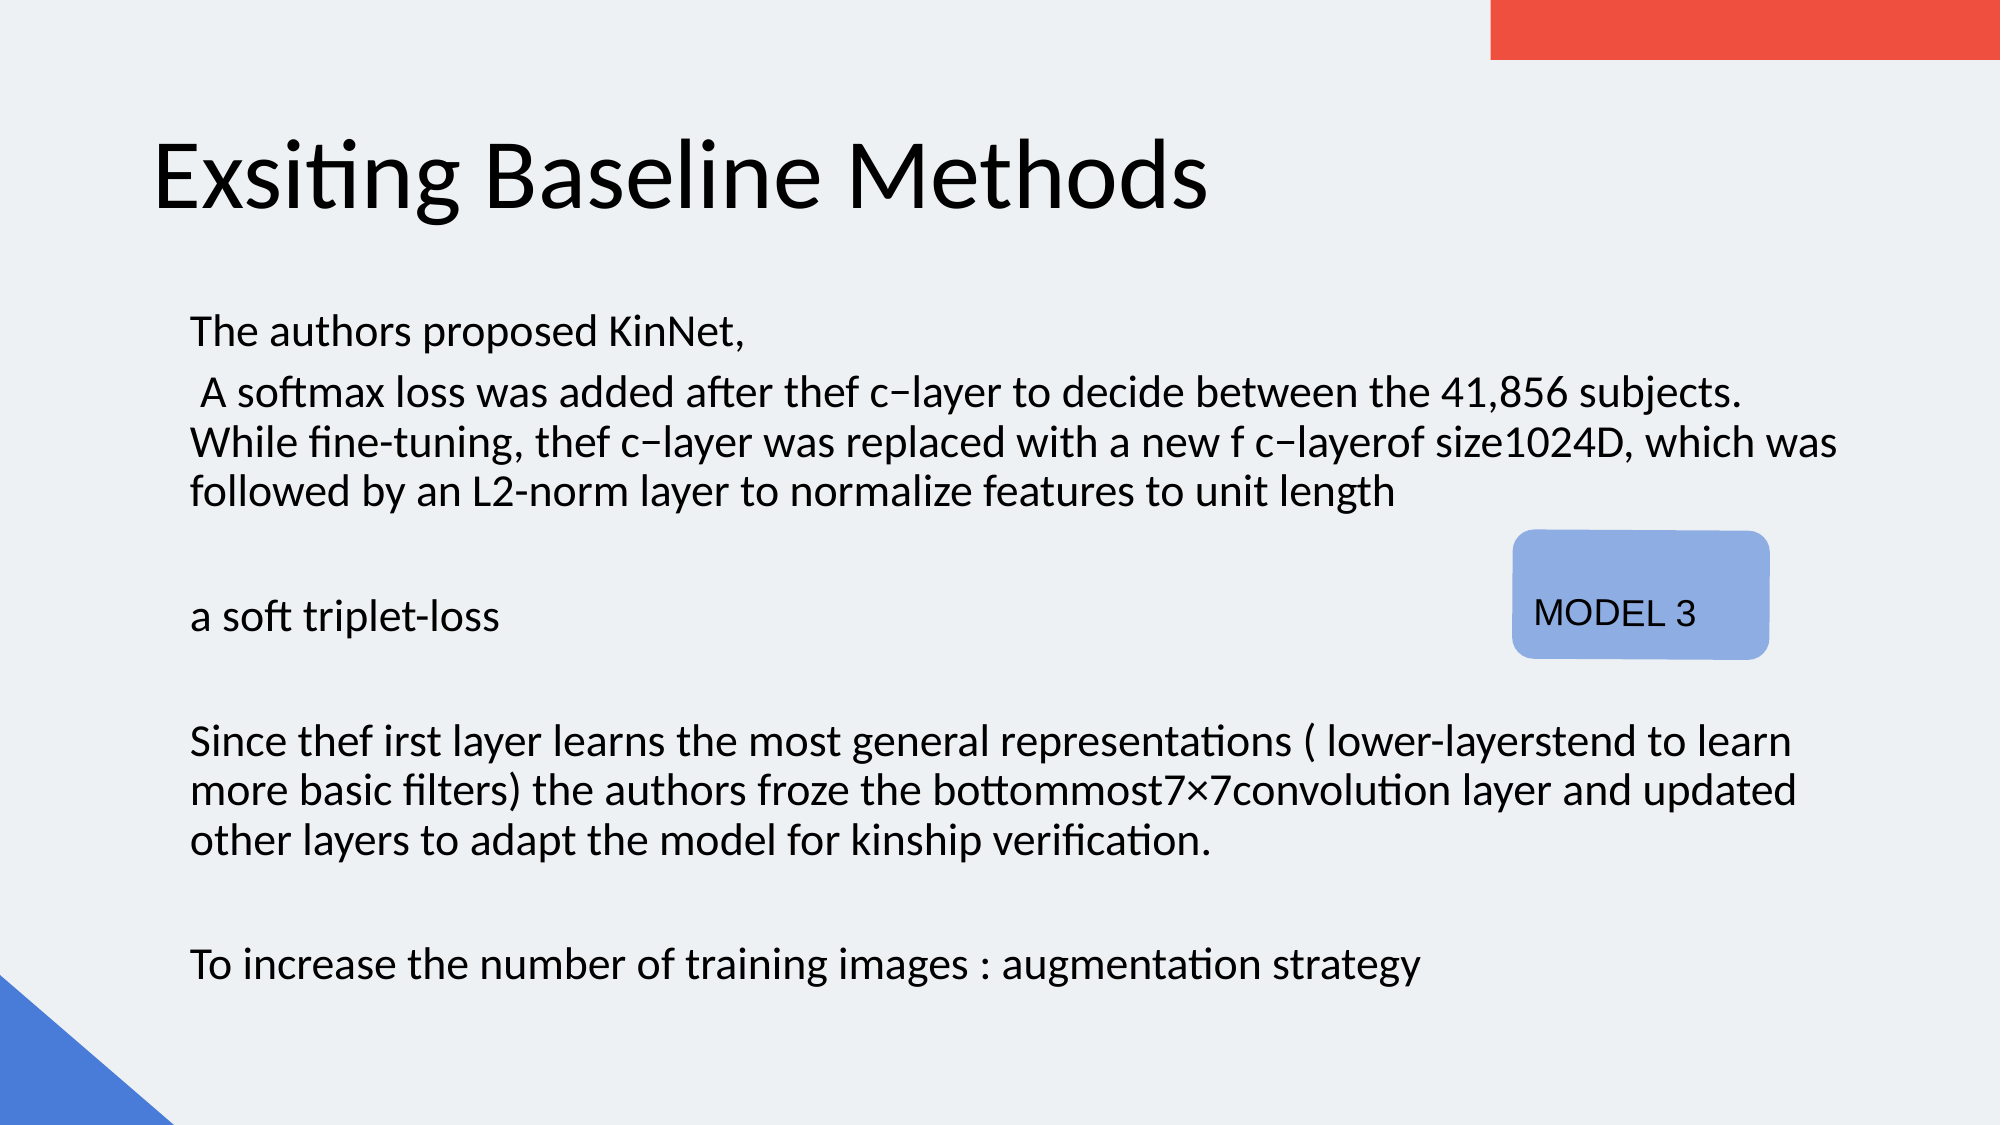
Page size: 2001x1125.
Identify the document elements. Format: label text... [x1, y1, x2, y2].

text_box [0, 974, 174, 1125]
list The authors proposed KinNet, A softmax loss was added after thef c−layer to decide between the 41,856 subjects. While fine-tuning, thef c−layer was replaced with a new f c−layerof size1024D, which was followed by an L2-norm layer to normalize features to unit length a soft triplet-loss Since thef irst layer learns the most general representations ( lower-layerstend to learn more basic filters) the authors froze the bottommost7×7convolution layer and updated other layers to adapt the model for kinship verification. To increase the number of training images : augmentation strategy [137, 299, 1863, 1014]
title Exsiting Baseline Methods [137, 59, 1863, 278]
text_box [1490, 0, 2000, 60]
text_box MODEL 3 [1512, 529, 1770, 660]
